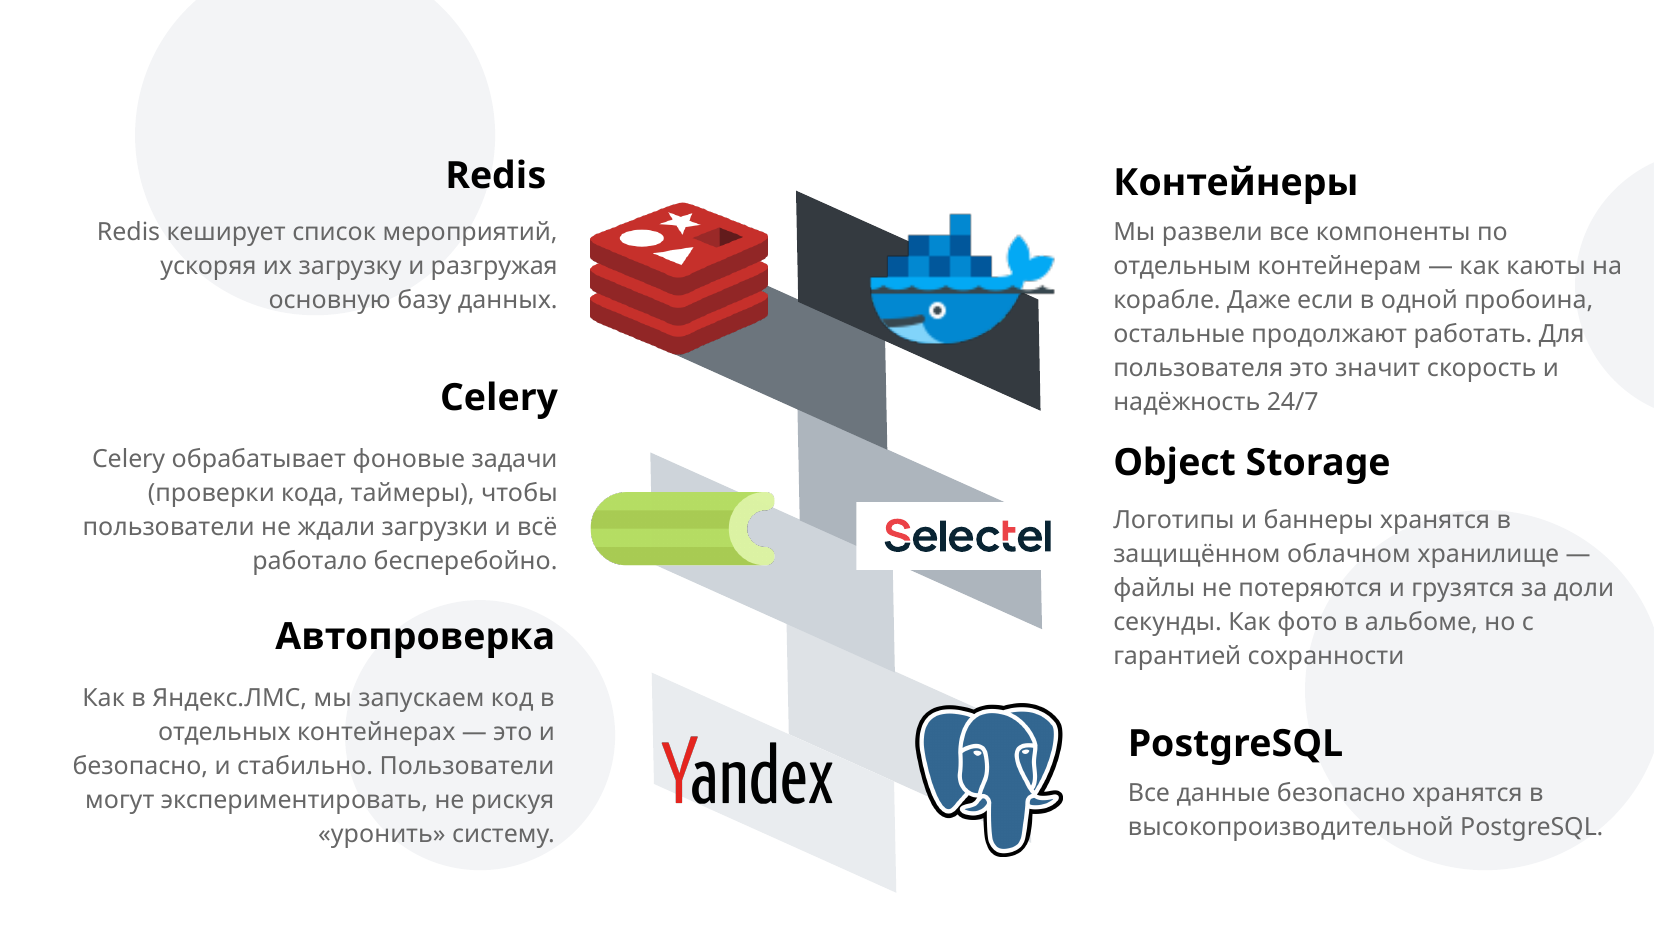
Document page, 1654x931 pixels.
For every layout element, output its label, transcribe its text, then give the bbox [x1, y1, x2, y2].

text_box Redis кеширует список мероприятий, ускоряя их загрузку и разгружая основную базу данных. [18, 206, 574, 383]
text_box Celery [243, 362, 574, 429]
text_box Мы развели все компоненты по отдельным контейнерам — как каюты на корабле. Даже если в одной пробоина, остальные продолжают работать. Для пользователя это значит скорость и надёжность 24/7 [1098, 206, 1654, 426]
text_box Как в Яндекс.ЛМС, мы запускаем код в отдельных контейнерах — это и безопасно, и стабильно. Пользователи могут экспериментировать, не рискуя «уронить» систему. [15, 672, 571, 858]
text_box Автопроверка [240, 602, 571, 668]
text_box Контейнеры [1098, 147, 1429, 214]
text_box Redis [231, 140, 562, 207]
picture [863, 177, 1063, 378]
picture [649, 714, 849, 827]
text_box PostgreSQL [1113, 708, 1359, 775]
picture [856, 501, 1080, 570]
text_box Celery обрабатывает фоновые задачи (проверки кода, таймеры), чтобы пользователи не ждали загрузки и всё работало бесперебойно. [18, 432, 574, 608]
picture [590, 202, 768, 355]
text_box Object Storage [1098, 428, 1406, 495]
text_box Все данные безопасно хранятся в высокопроизводительной PostgreSQL. [1113, 767, 1654, 891]
picture [915, 703, 1063, 857]
picture [590, 436, 775, 621]
text_box Логотипы и баннеры хранятся в защищённом облачном хранилище — файлы не потеряются и грузятся за доли секунды. Как фото в альбоме, но с гарантией сохранности [1098, 494, 1654, 680]
